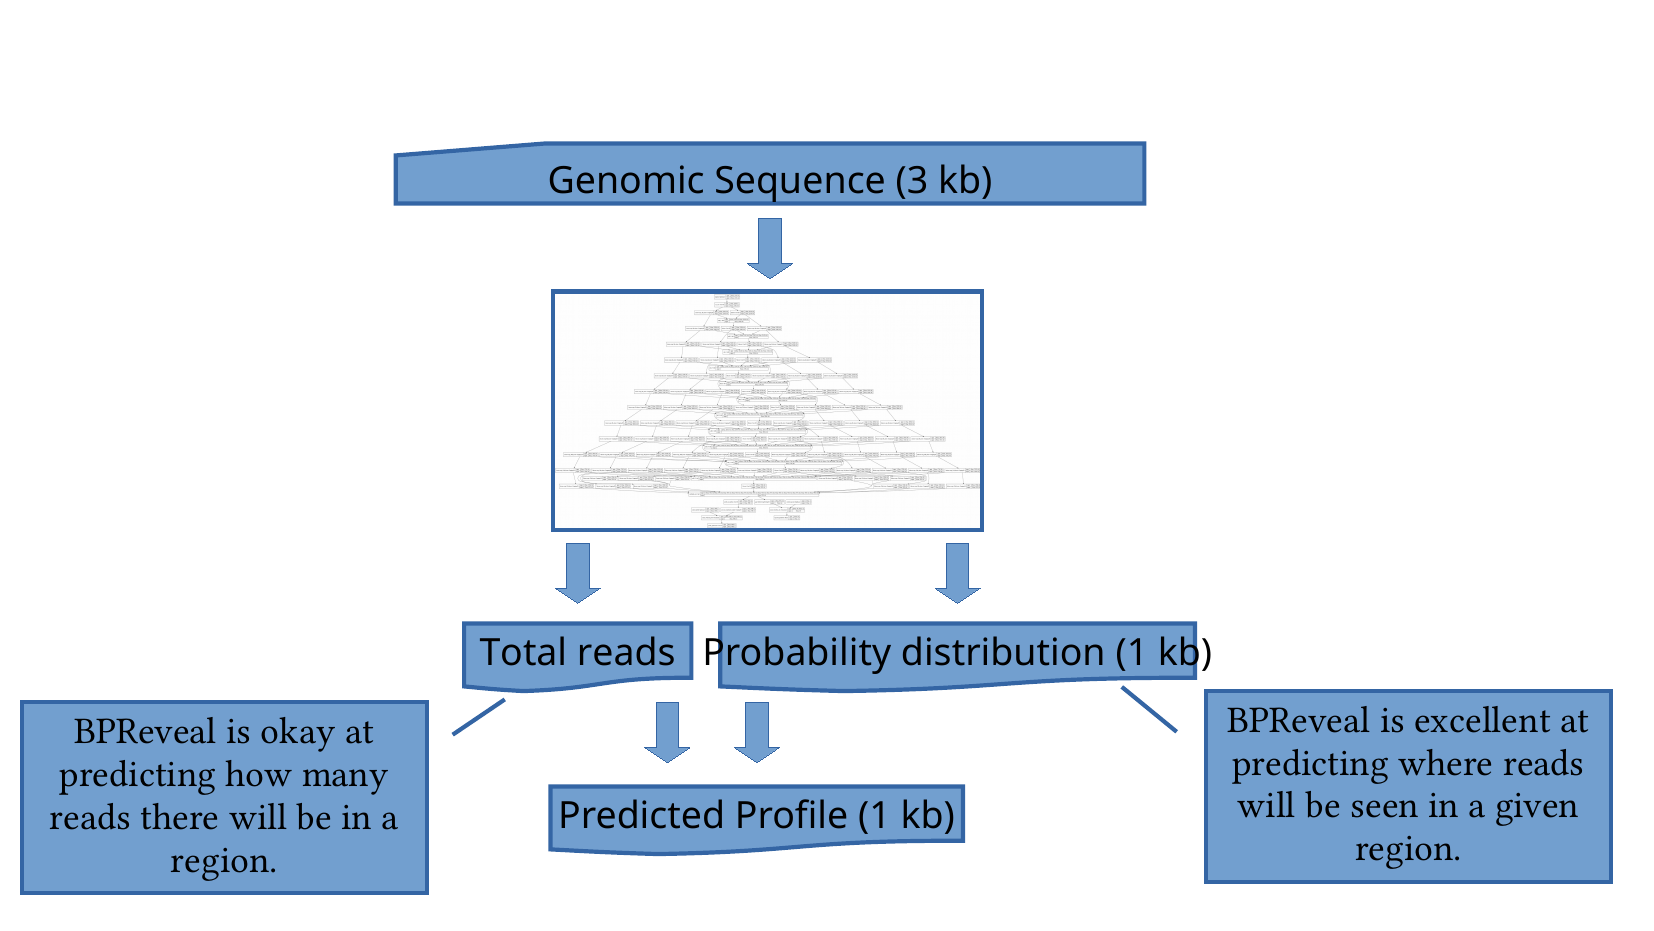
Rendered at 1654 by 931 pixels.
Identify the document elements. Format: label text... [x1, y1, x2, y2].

picture [555, 293, 981, 529]
text_box BPReveal is okay at predicting how many reads there will be in a region. [22, 702, 427, 893]
text_box [747, 218, 793, 279]
text_box [555, 543, 601, 604]
text_box Genomic Sequence (3 kb) [395, 143, 1145, 204]
text_box Probability distribution (1 kb) [720, 623, 1195, 692]
text_box [644, 702, 690, 763]
text_box BPReveal is excellent at predicting where reads will be seen in a given region. [1206, 691, 1611, 882]
text_box Total reads [464, 623, 692, 692]
text_box [734, 702, 780, 763]
text_box Predicted Profile (1 kb) [550, 786, 964, 855]
text_box [935, 543, 981, 604]
